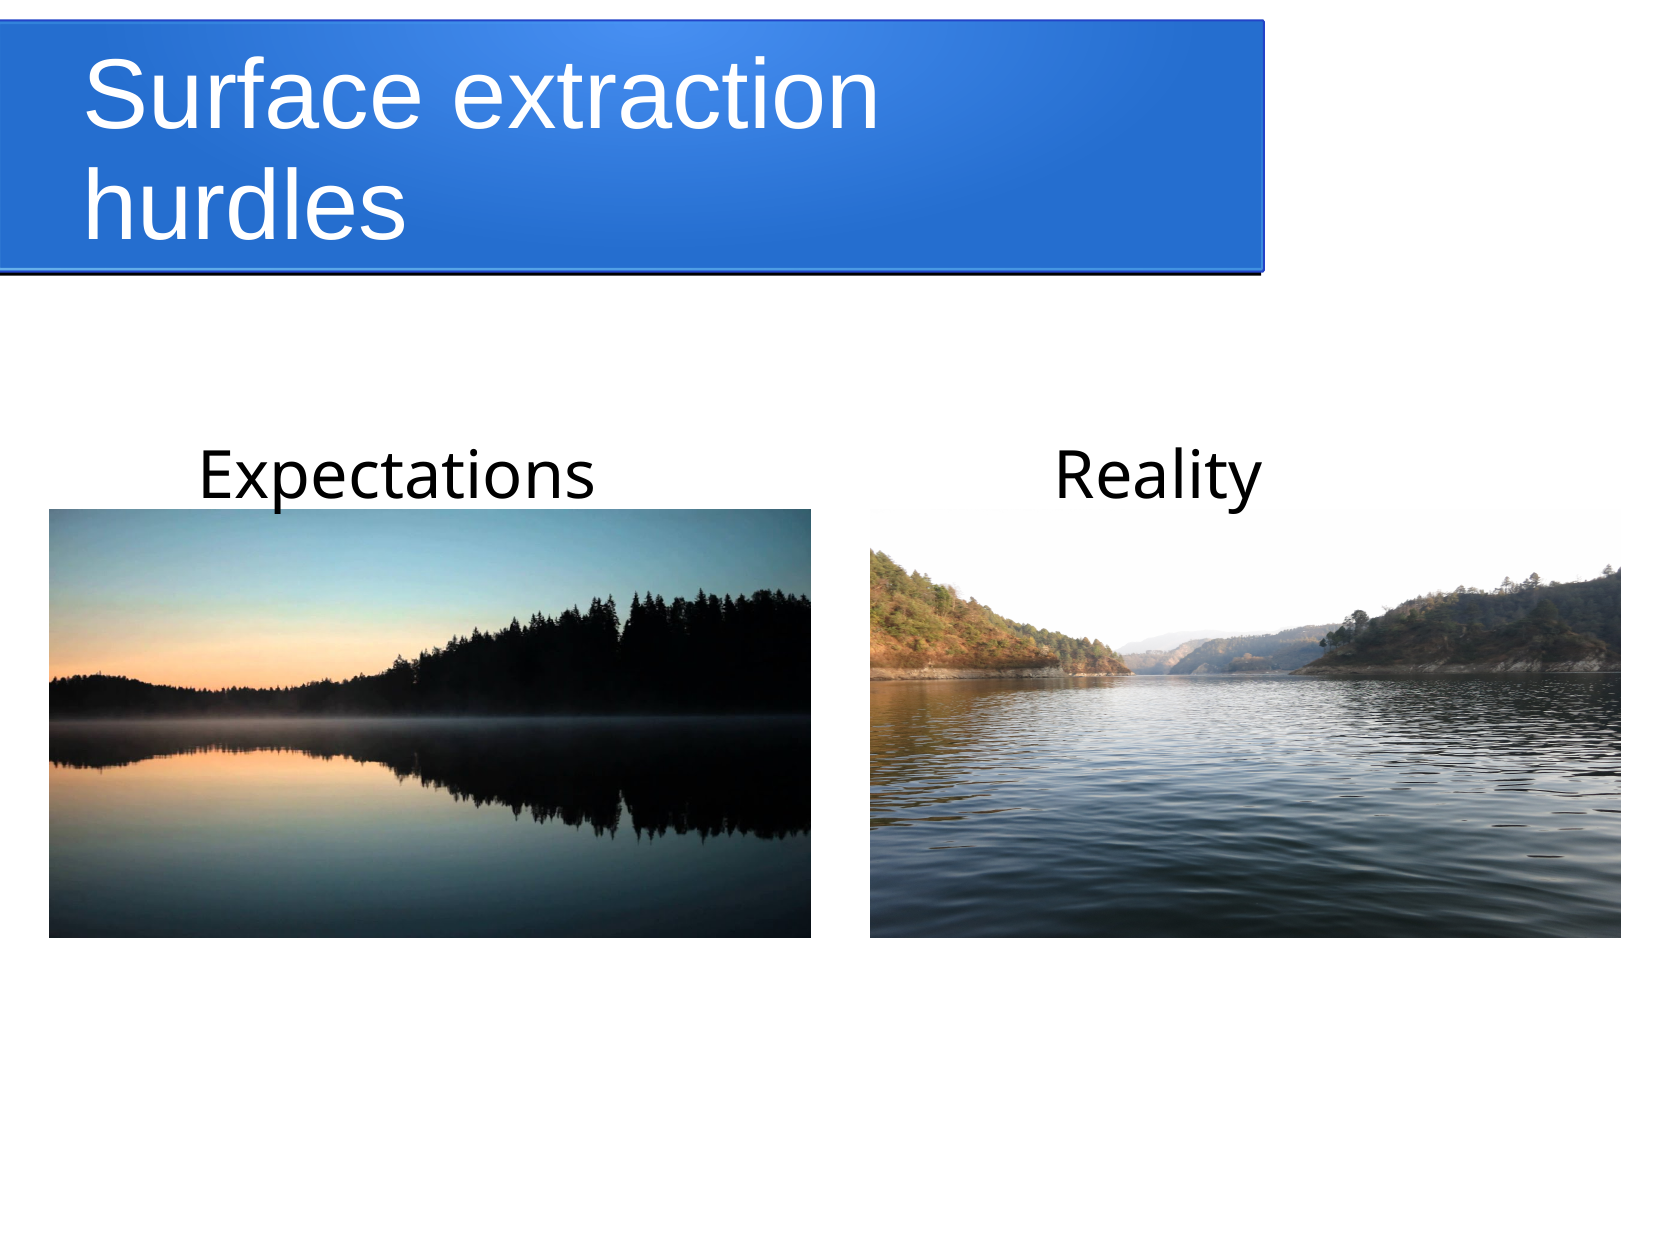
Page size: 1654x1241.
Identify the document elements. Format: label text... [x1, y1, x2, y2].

picture [49, 509, 811, 938]
picture [870, 509, 1621, 938]
title Surface extraction hurdles [82, 38, 1235, 261]
text_box Reality [1039, 419, 1297, 513]
text_box Expectations [182, 419, 644, 513]
